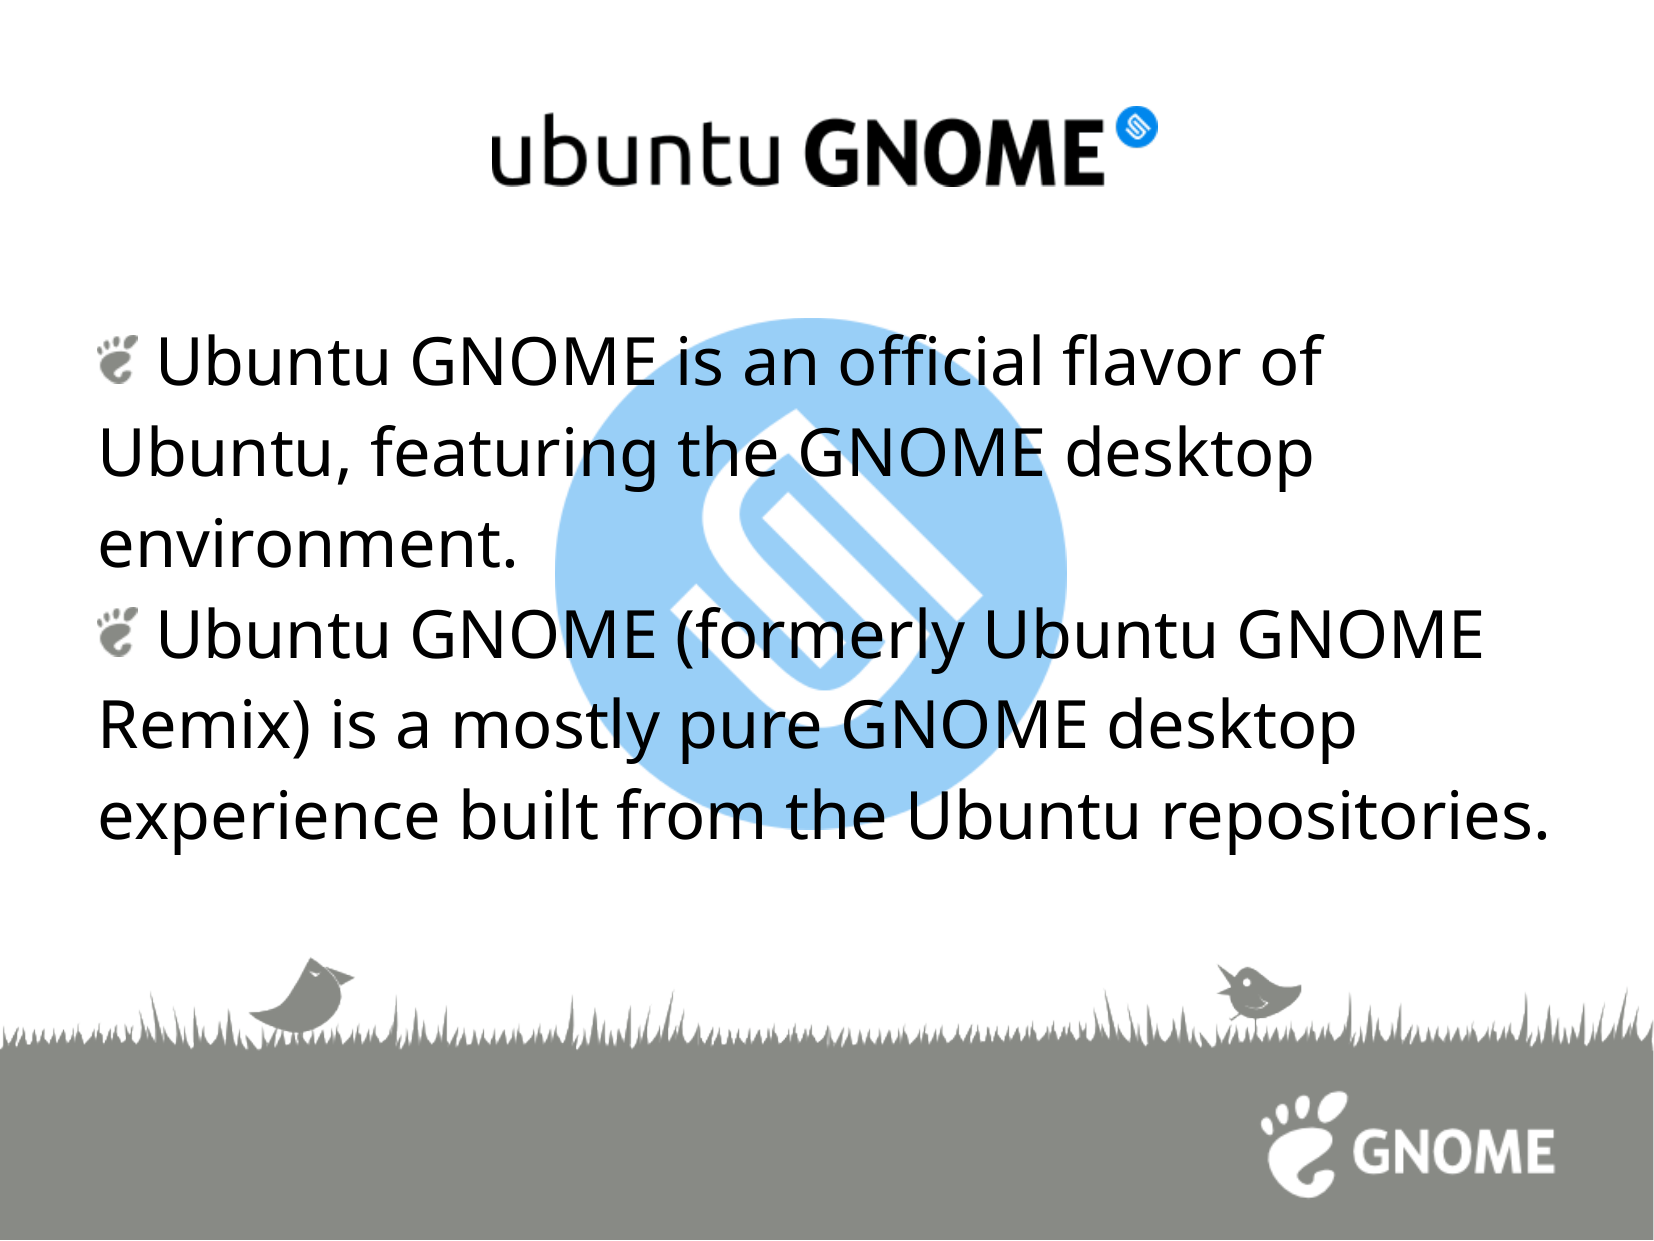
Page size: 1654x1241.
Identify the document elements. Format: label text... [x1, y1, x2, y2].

picture [0, 0, 1654, 1241]
text_box Ubuntu GNOME is an official flavor of Ubuntu, featuring the GNOME desktop environment. Ubuntu GNOME (formerly Ubuntu GNOME Remix) is a mostly pure GNOME desktop experience built from the Ubuntu repositories. [83, 307, 1571, 949]
